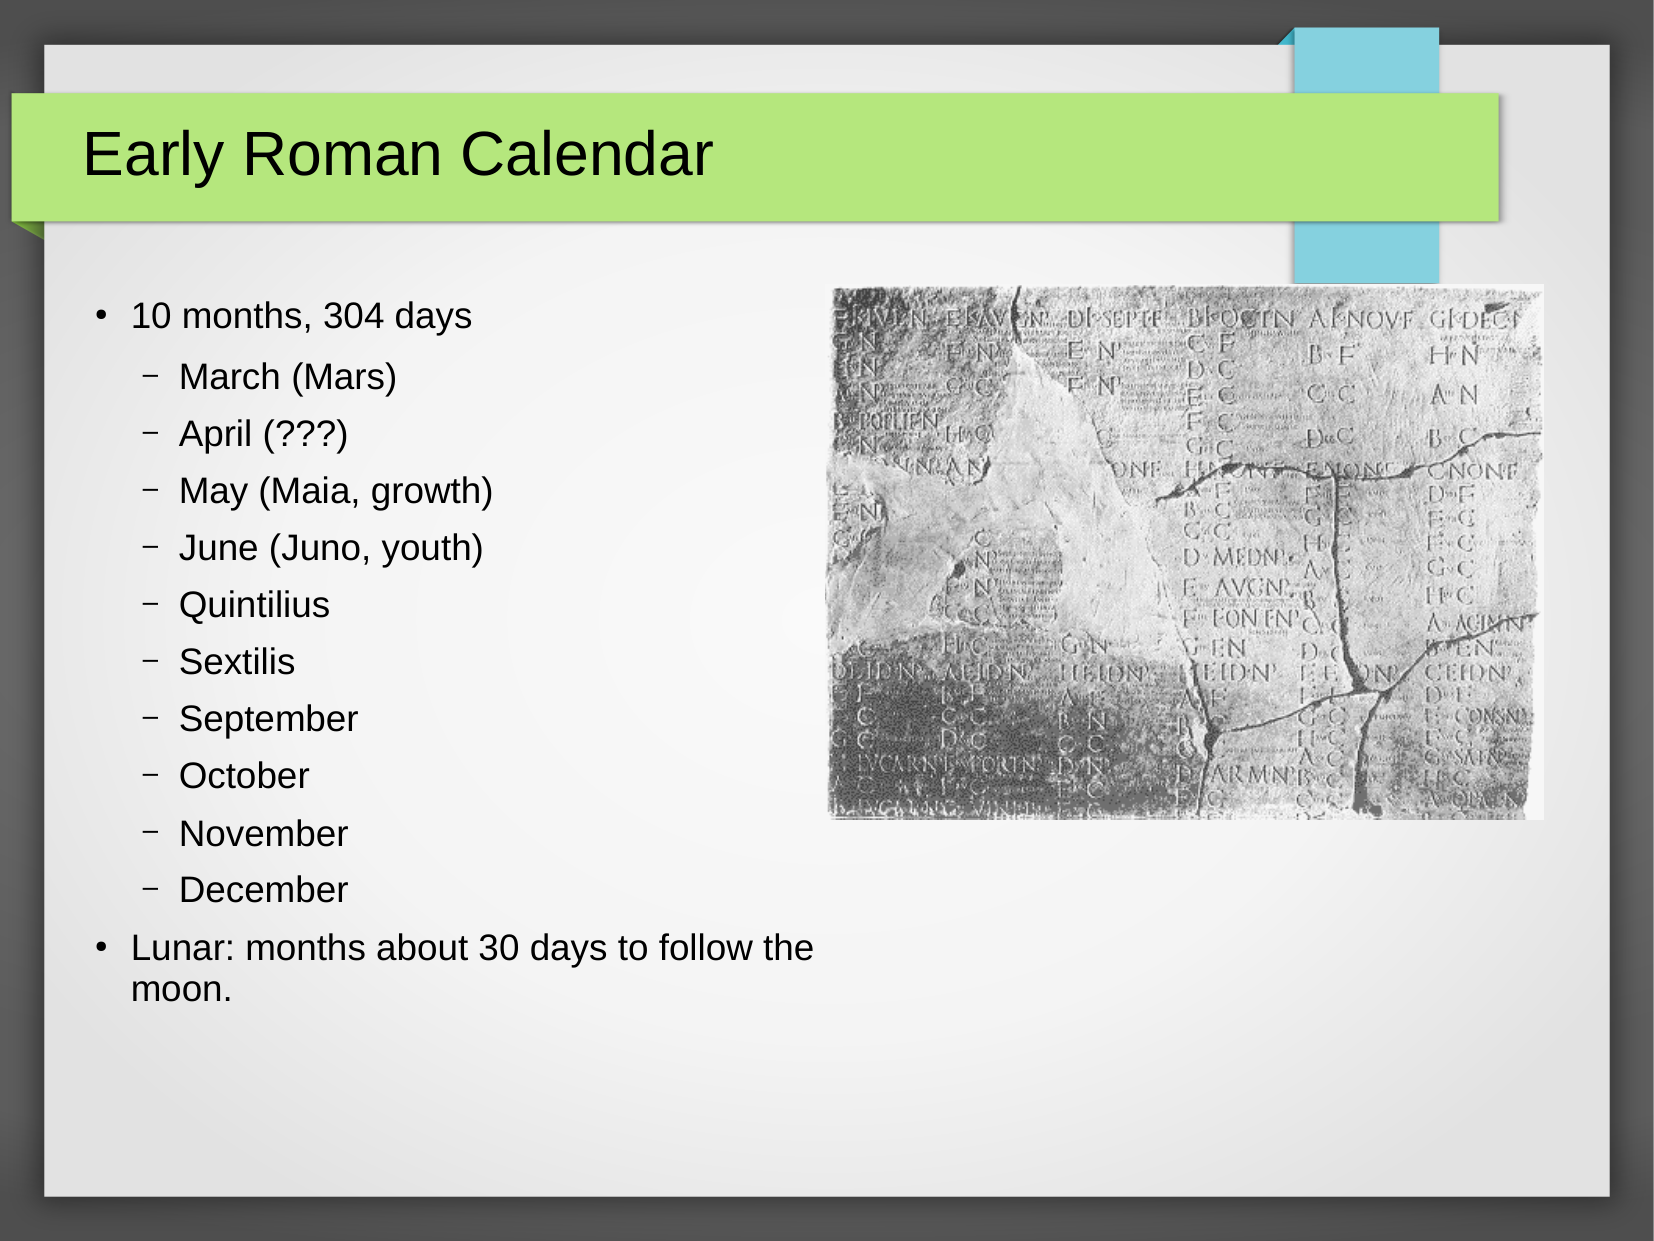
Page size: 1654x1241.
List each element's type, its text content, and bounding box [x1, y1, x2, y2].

title Early Roman Calendar [82, 94, 1264, 213]
list 10 months, 304 days March (Mars) April (???) May (Maia, growth) June (Juno, youth) Quintilius Sextilis September October November December Lunar: months about 30 days to follow the moon. [82, 295, 826, 1015]
picture [0, 0, 1654, 1241]
